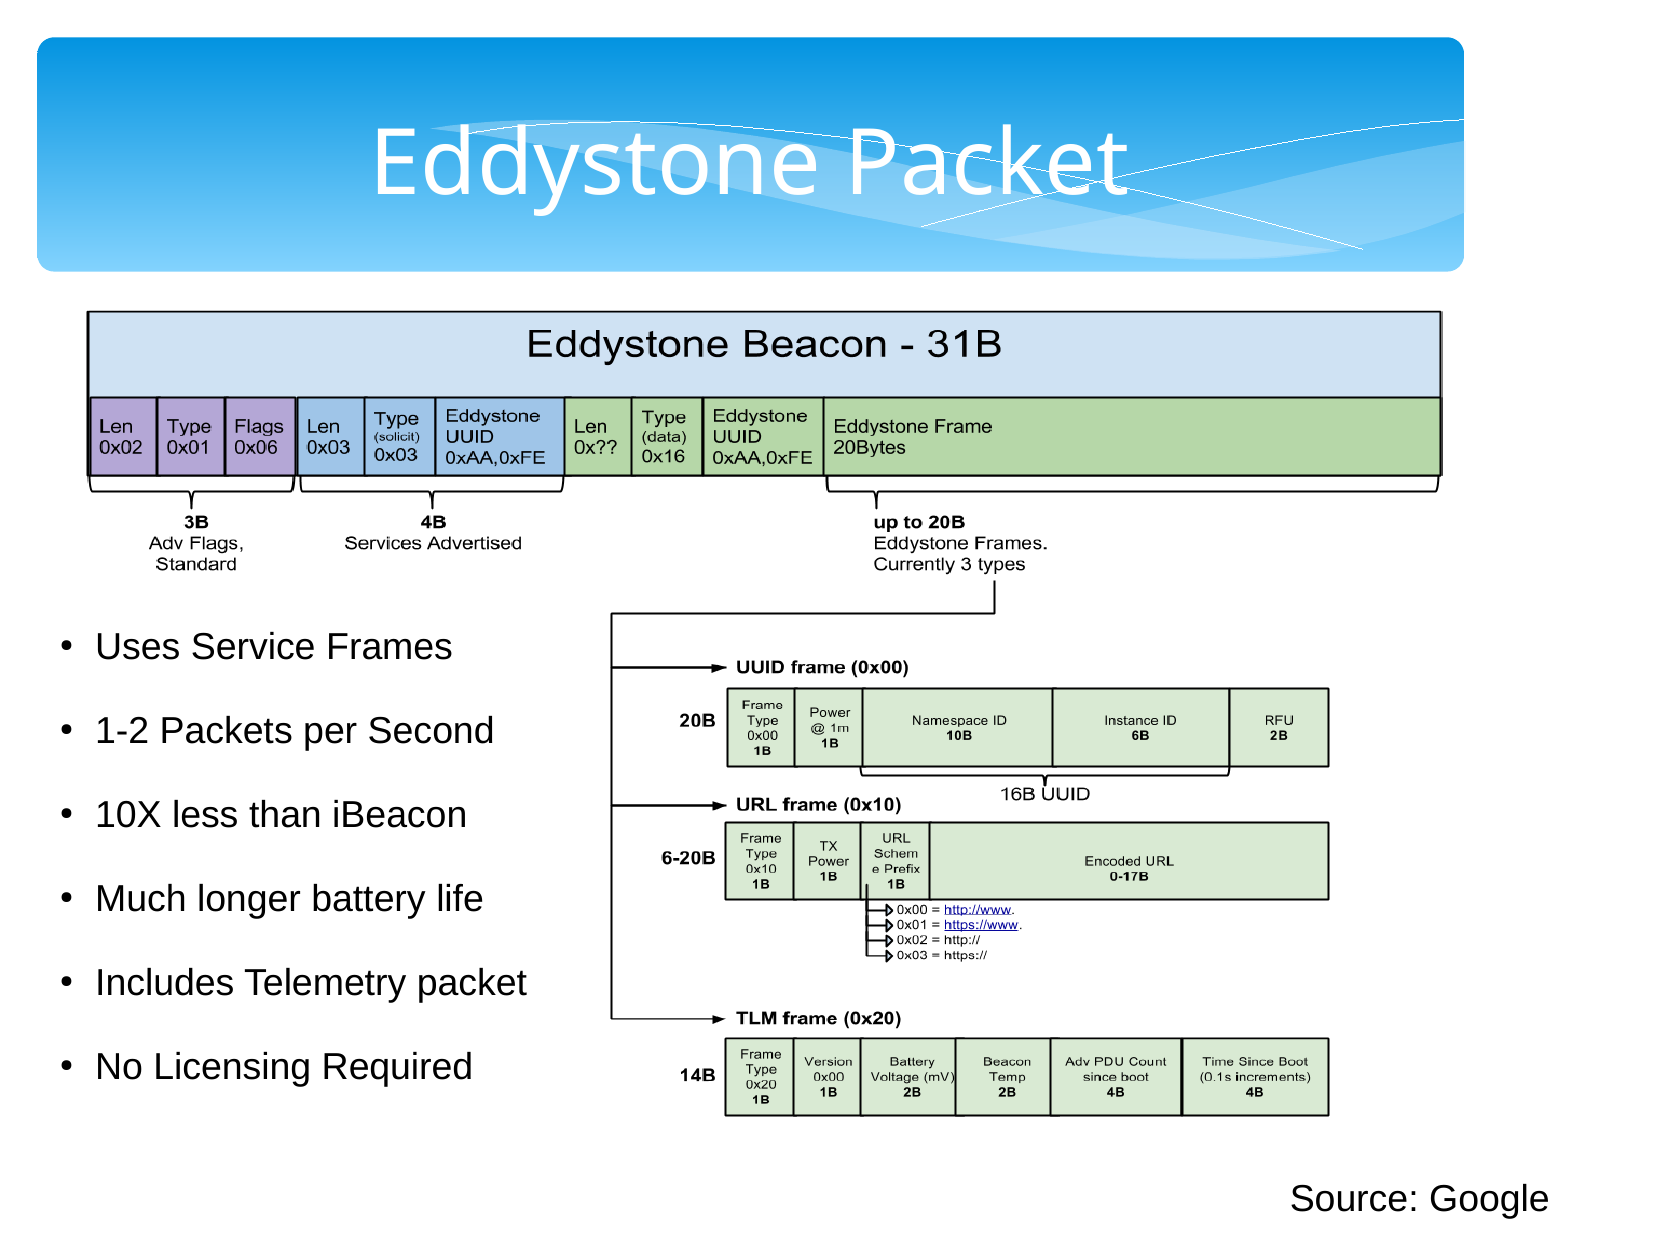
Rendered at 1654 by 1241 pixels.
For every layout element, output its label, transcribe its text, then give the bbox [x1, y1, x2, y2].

text_box Source: Google [1274, 1170, 1605, 1232]
title Eddystone Packet [74, 55, 1425, 261]
text_box Uses Service Frames 1-2 Packets per Second 10X less than iBeacon Much longer battery life Includes Telemetry packet No Licensing Required [45, 618, 571, 1096]
picture [75, 269, 1456, 1186]
